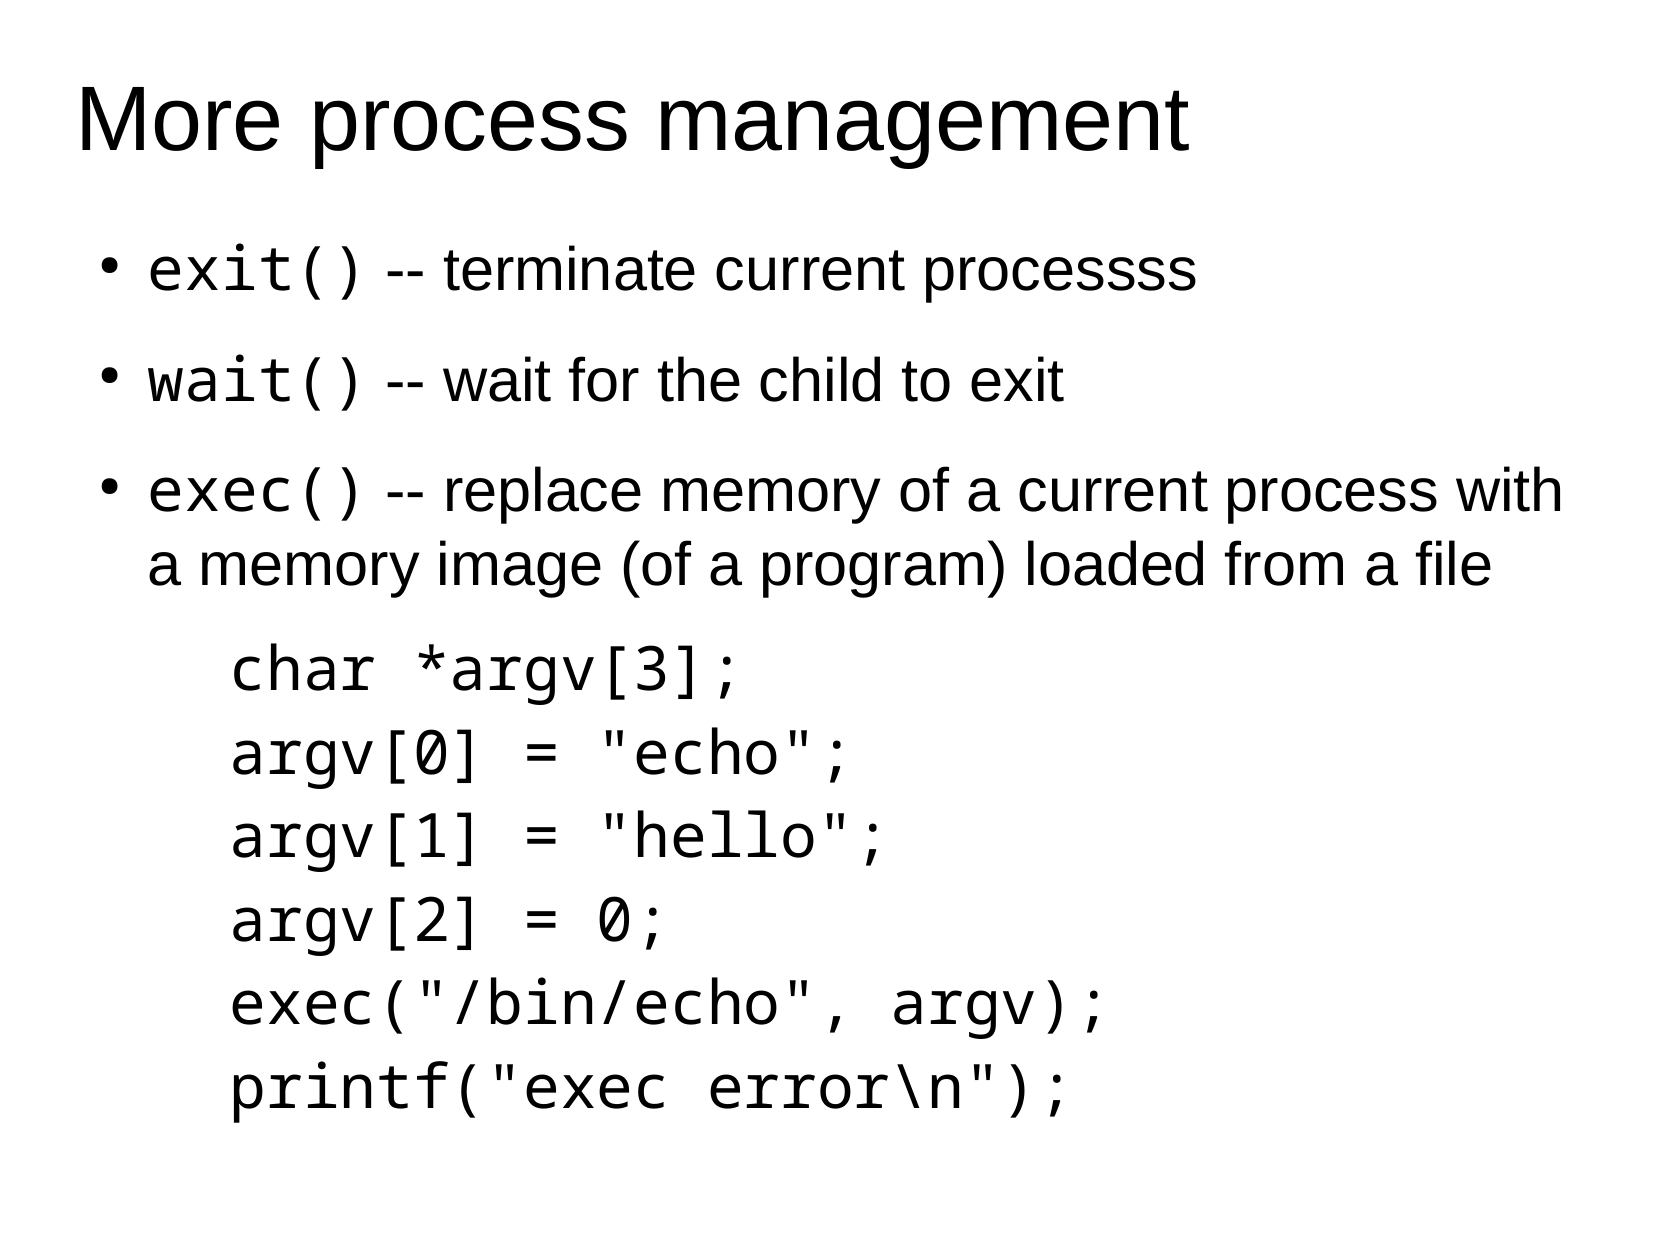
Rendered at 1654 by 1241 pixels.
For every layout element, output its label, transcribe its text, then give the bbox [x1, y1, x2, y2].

title More process management [75, 49, 1538, 188]
list exit() -- terminate current processss wait() -- wait for the child to exit exec() -- replace memory of a current process with a memory image (of a program) loaded from a file char *argv[3]; argv[0] = "echo"; argv[1] = "hello"; argv[2] = 0; exec("/bin/echo", argv); printf("exec error\n"); [82, 225, 1571, 1163]
